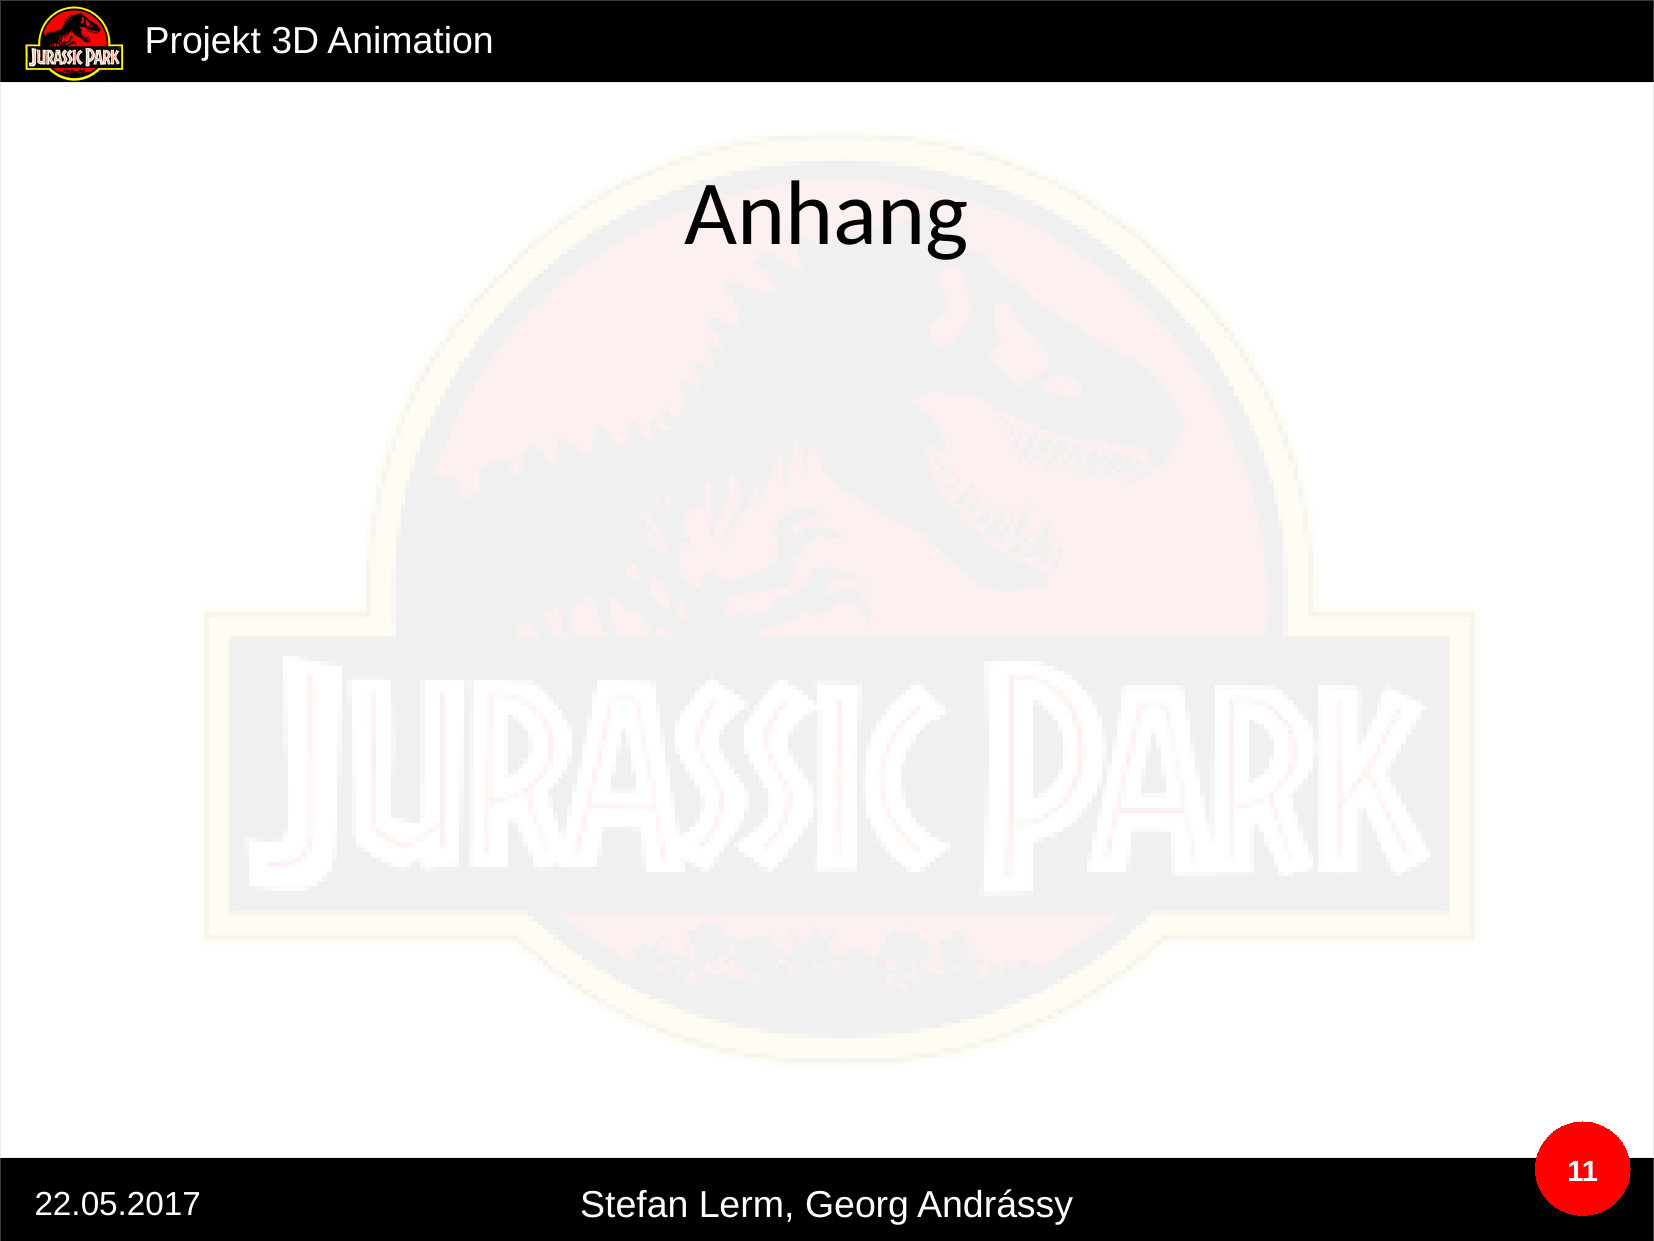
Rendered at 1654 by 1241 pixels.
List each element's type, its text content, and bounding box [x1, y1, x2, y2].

title Anhang [82, 118, 1571, 326]
picture [23, 5, 125, 82]
